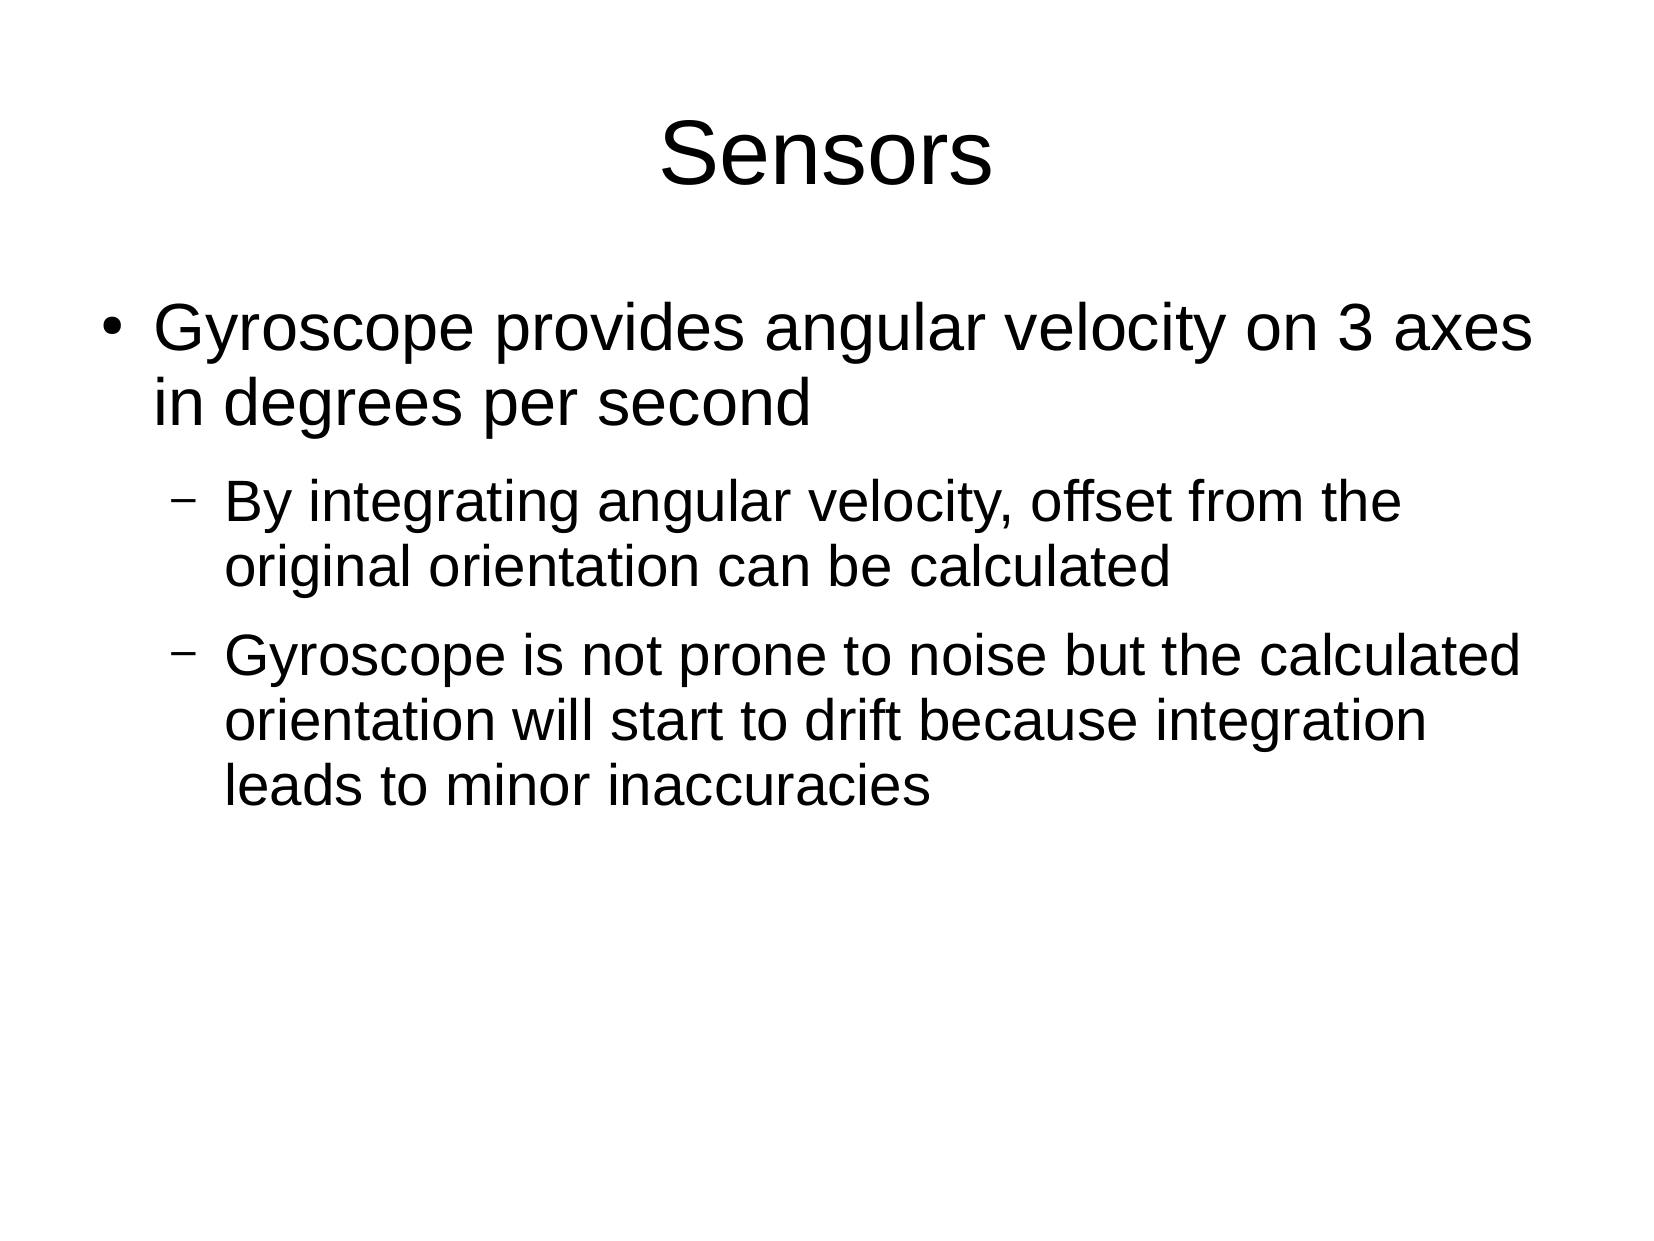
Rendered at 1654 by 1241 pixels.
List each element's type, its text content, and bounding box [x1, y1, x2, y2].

list Gyroscope provides angular velocity on 3 axes in degrees per second By integrating angular velocity, offset from the original orientation can be calculated Gyroscope is not prone to noise but the calculated orientation will start to drift because integration leads to minor inaccuracies [82, 290, 1571, 1109]
title Sensors [82, 49, 1571, 257]
